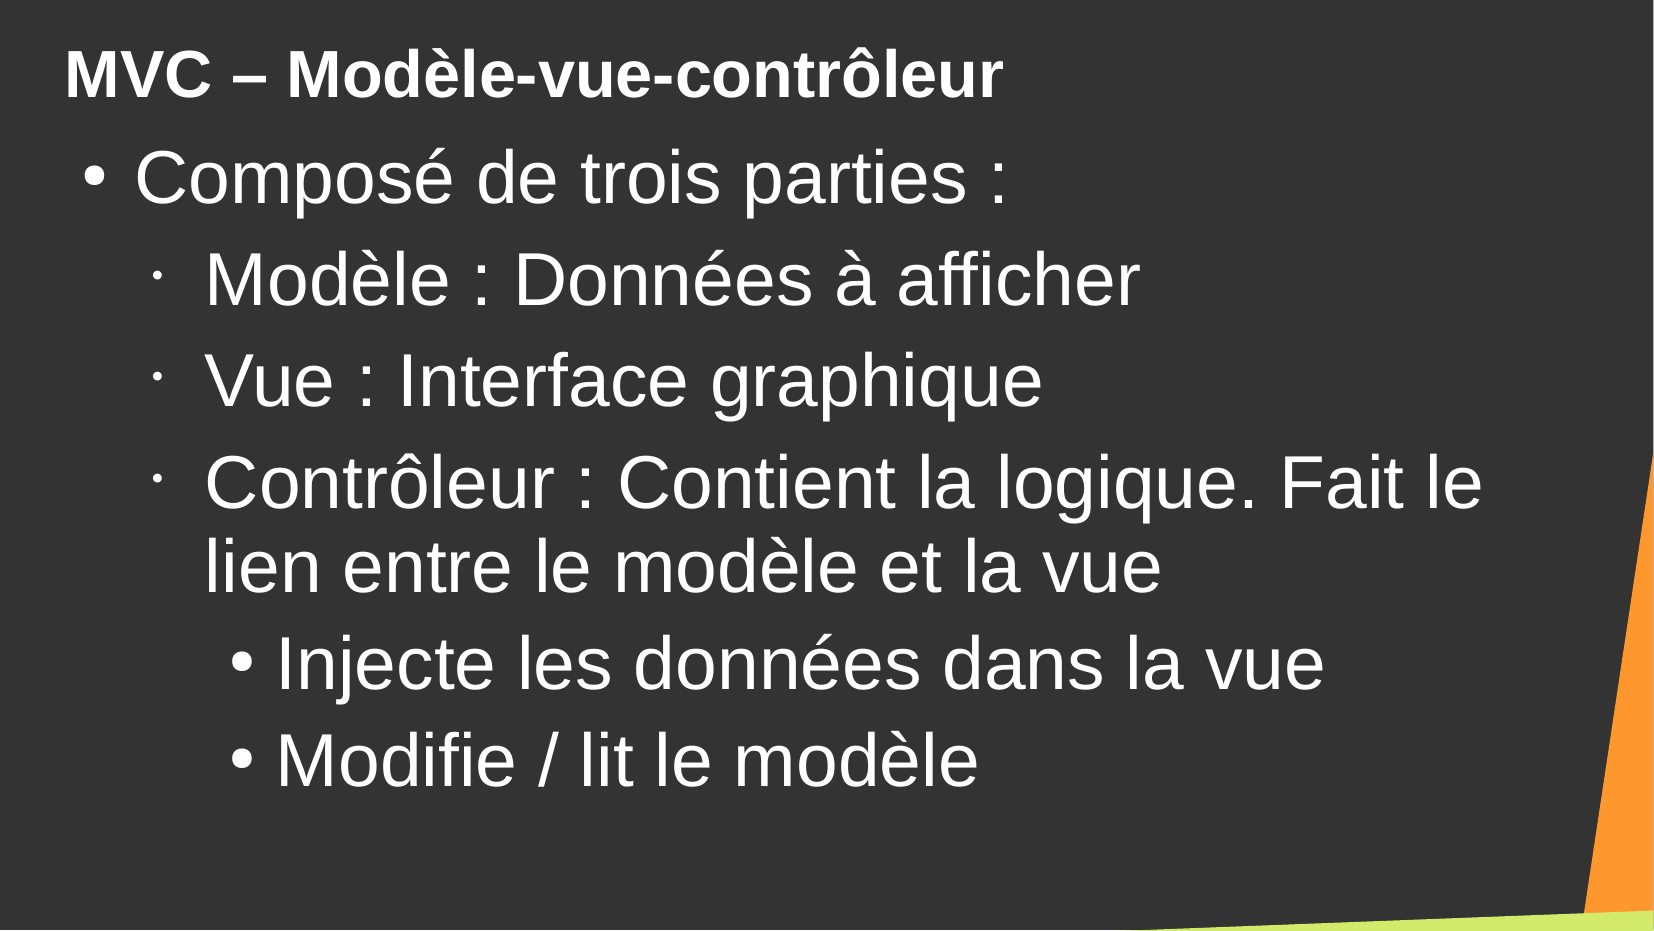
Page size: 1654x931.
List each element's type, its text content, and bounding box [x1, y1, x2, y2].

list Composé de trois parties : Modèle : Données à afficher Vue : Interface graphique Contrôleur : Contient la logique. Fait le lien entre le modèle et la vue Injecte les données dans la vue Modifie / lit le modèle [63, 135, 1542, 851]
title MVC – Modèle-vue-contrôleur [64, 37, 1388, 115]
text_box [1118, 447, 1654, 931]
